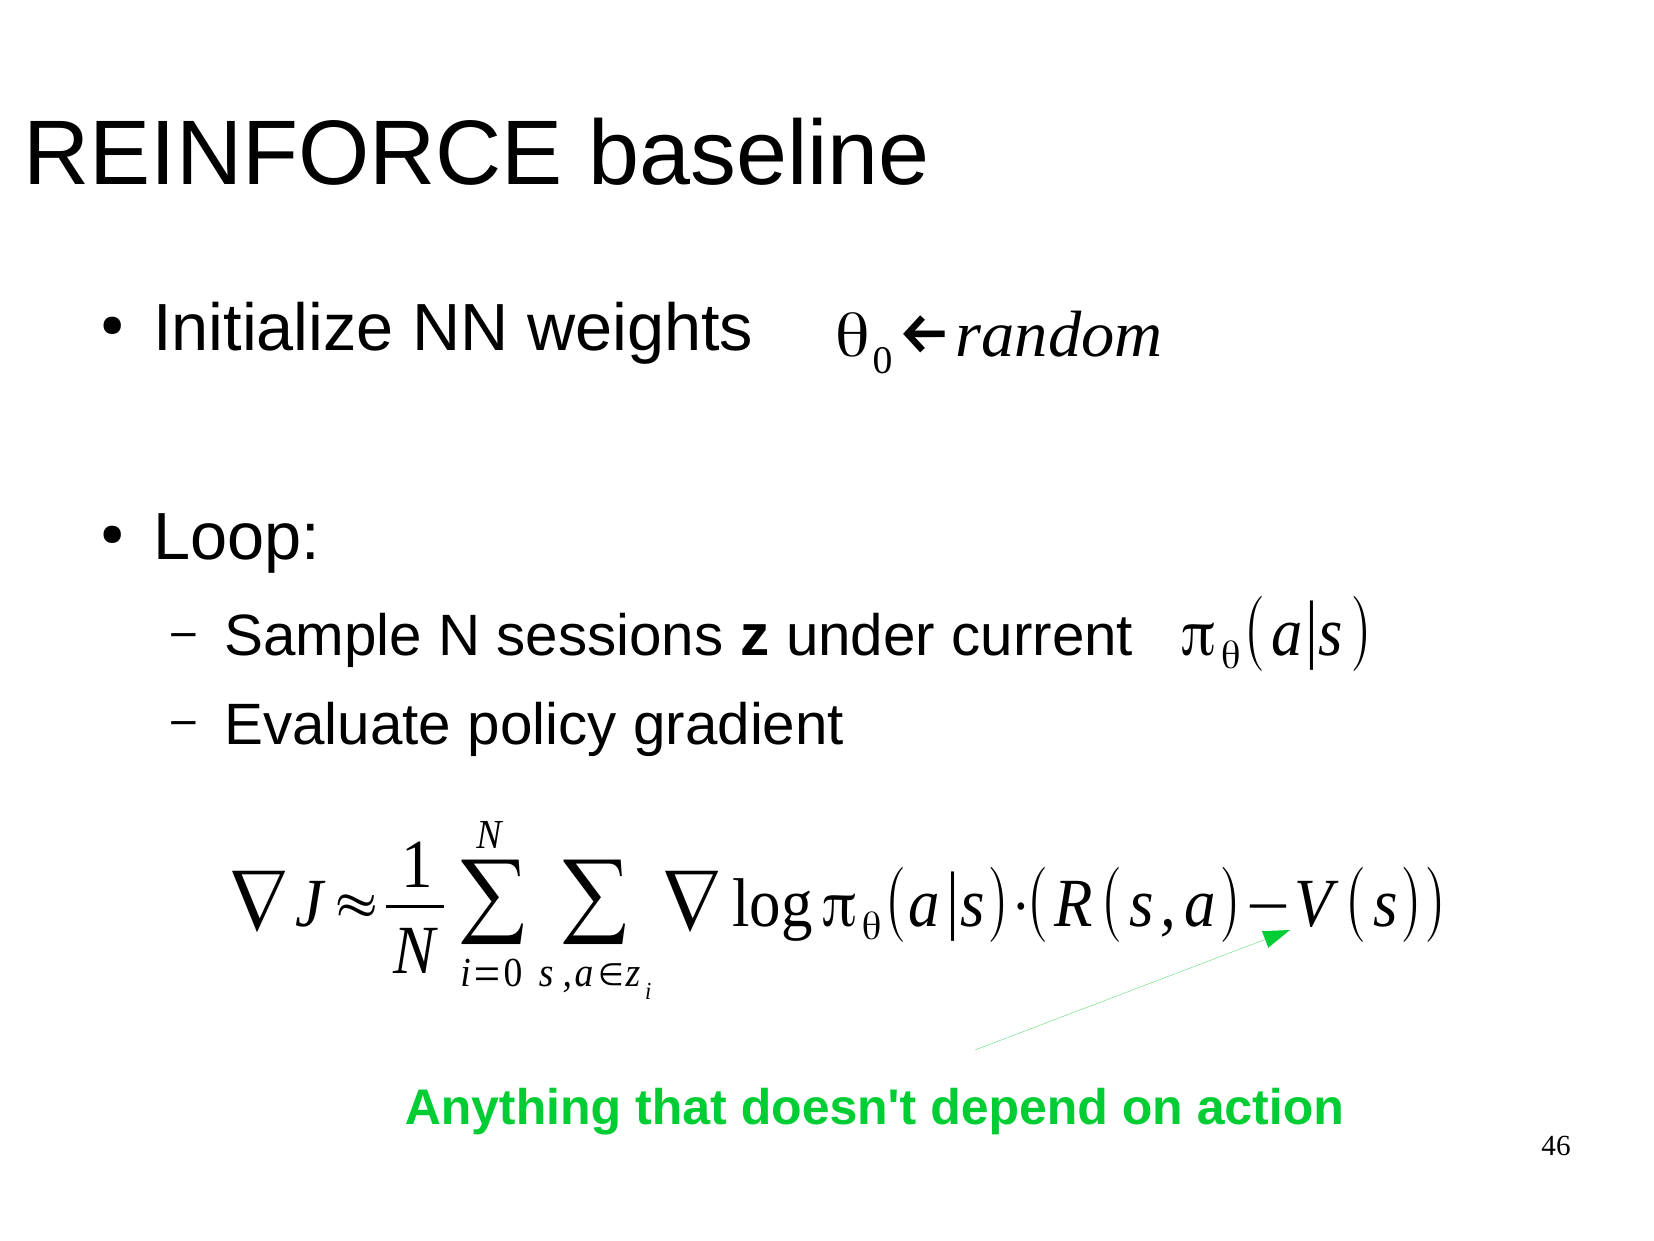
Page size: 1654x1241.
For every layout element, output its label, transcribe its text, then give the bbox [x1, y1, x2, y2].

text_box Anything that doesn't depend on action [390, 1072, 1360, 1144]
title REINFORCE baseline [23, 49, 1512, 257]
chart [818, 299, 1179, 384]
chart [1166, 590, 1385, 674]
list Initialize NN weights Loop: Sample N sessions z under current Evaluate policy gradient [82, 290, 1571, 1186]
